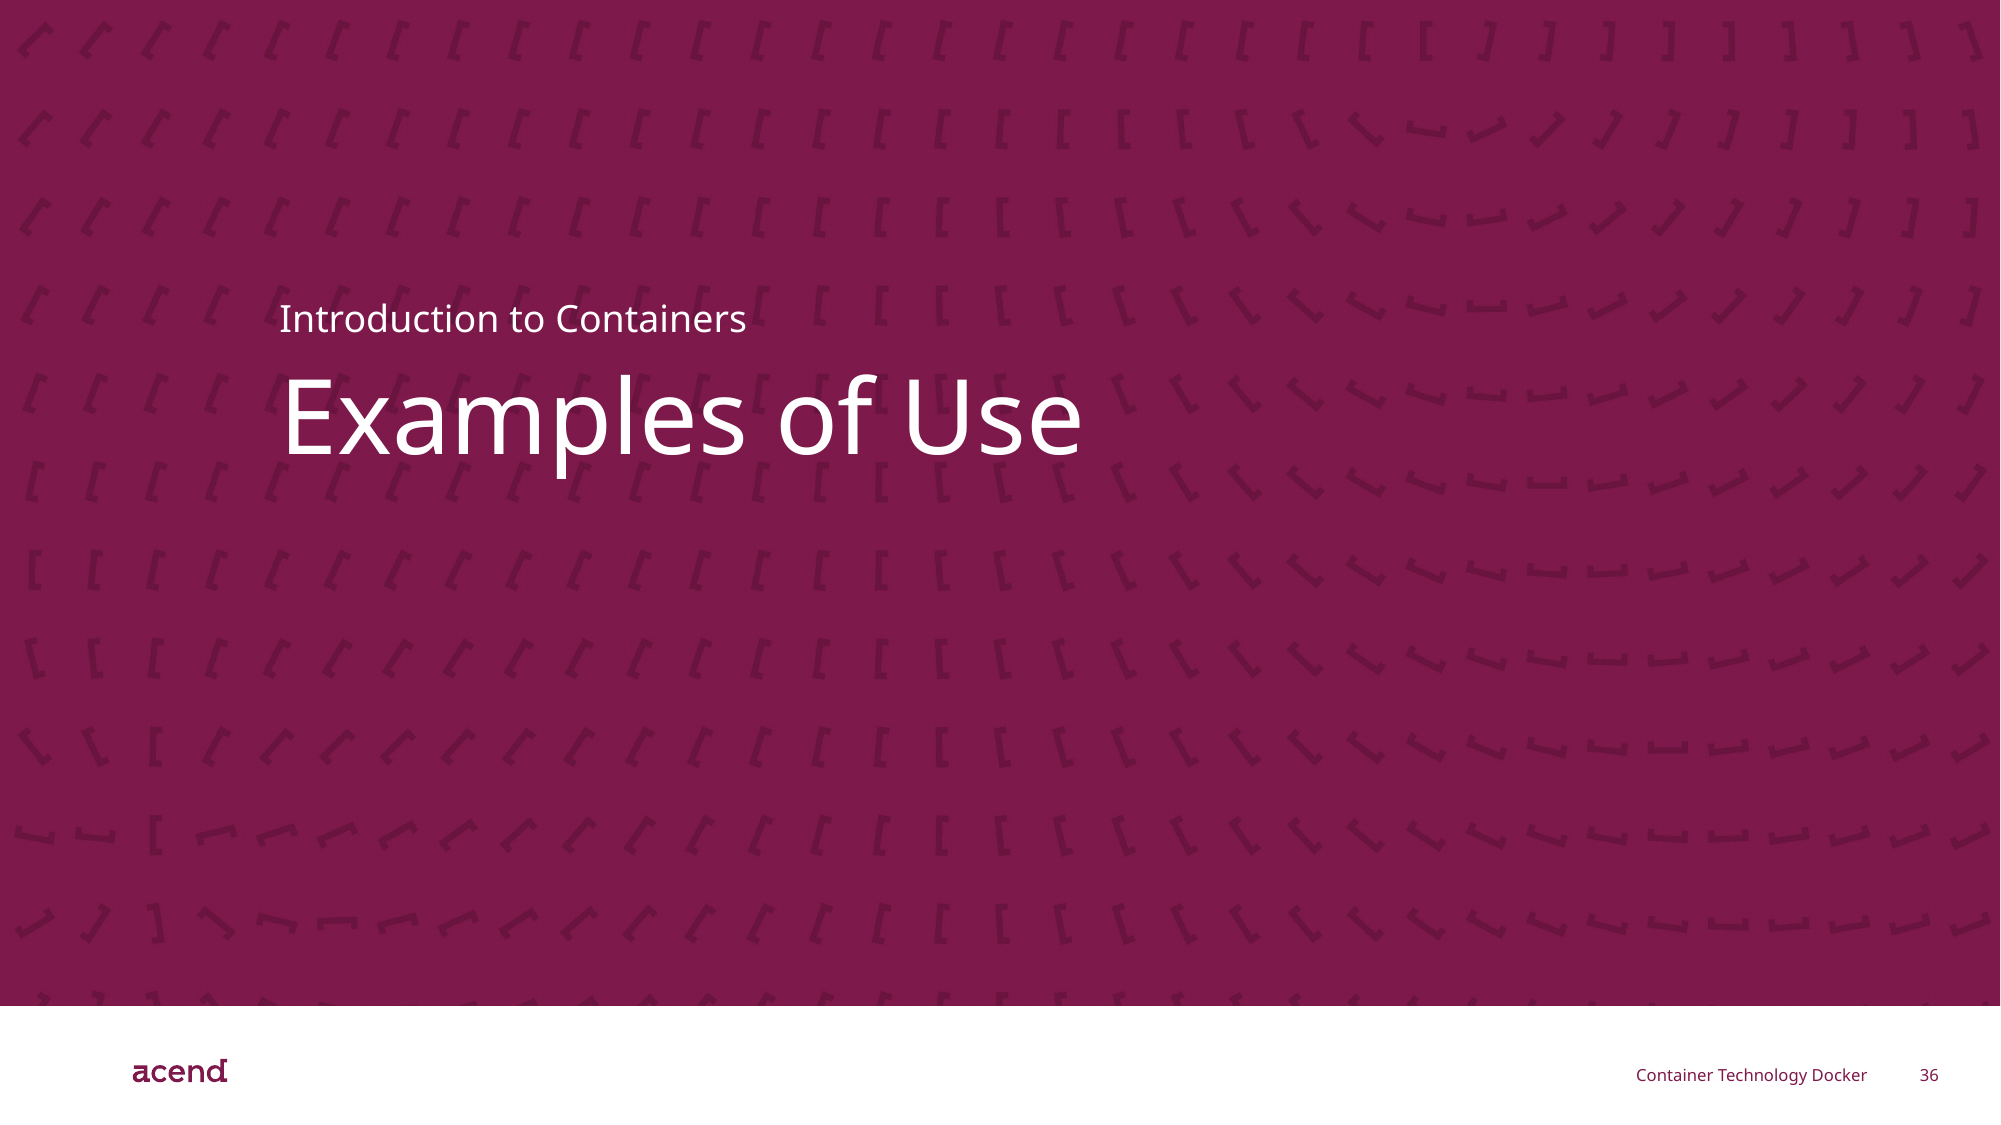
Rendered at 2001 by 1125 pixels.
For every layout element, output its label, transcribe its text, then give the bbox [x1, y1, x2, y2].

title Examples of Use [279, 350, 1869, 616]
list Introduction to Containers [279, 290, 1869, 350]
picture [0, 0, 2001, 1006]
